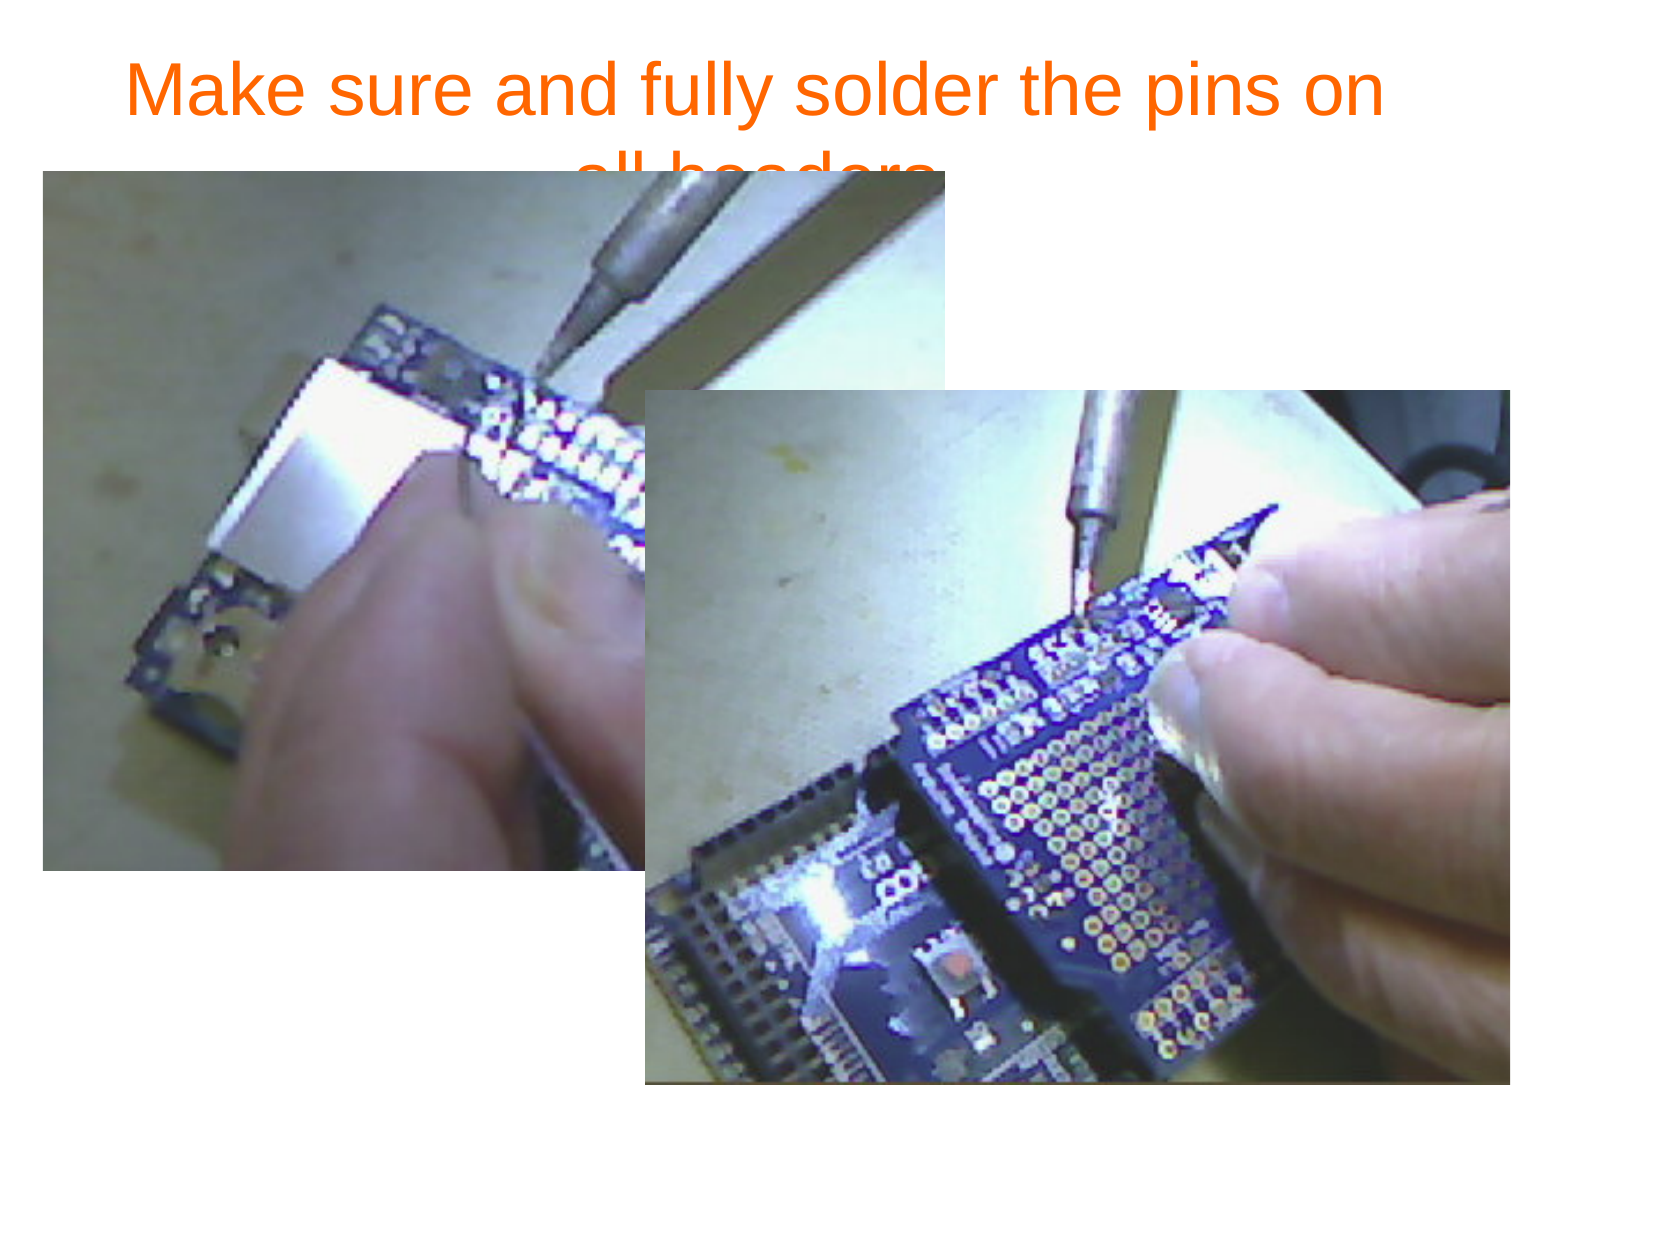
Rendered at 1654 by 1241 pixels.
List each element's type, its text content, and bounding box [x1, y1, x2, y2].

title Make sure and fully solder the pins on all headers [82, 40, 1430, 181]
picture [42, 171, 1511, 1085]
